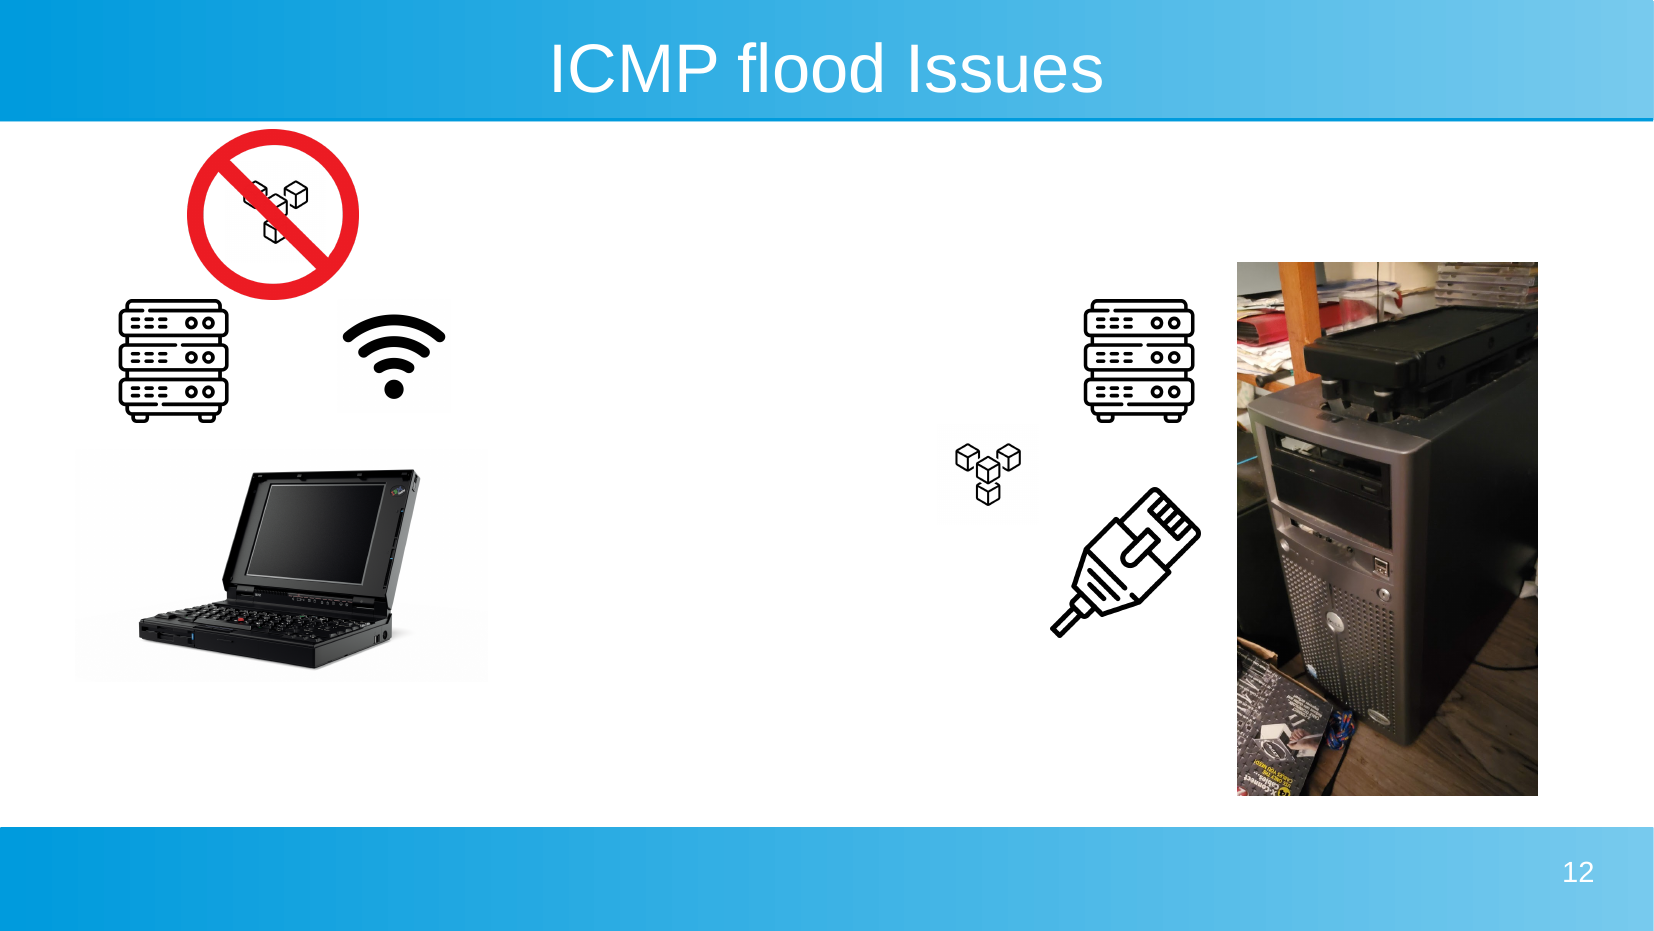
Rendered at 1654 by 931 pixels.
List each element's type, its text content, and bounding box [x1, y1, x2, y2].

picture [1050, 487, 1201, 638]
picture [75, 449, 488, 683]
picture [112, 129, 451, 423]
picture [937, 424, 1039, 526]
picture [1237, 262, 1538, 796]
picture [1077, 299, 1201, 423]
title ICMP flood Issues [59, 29, 1595, 108]
